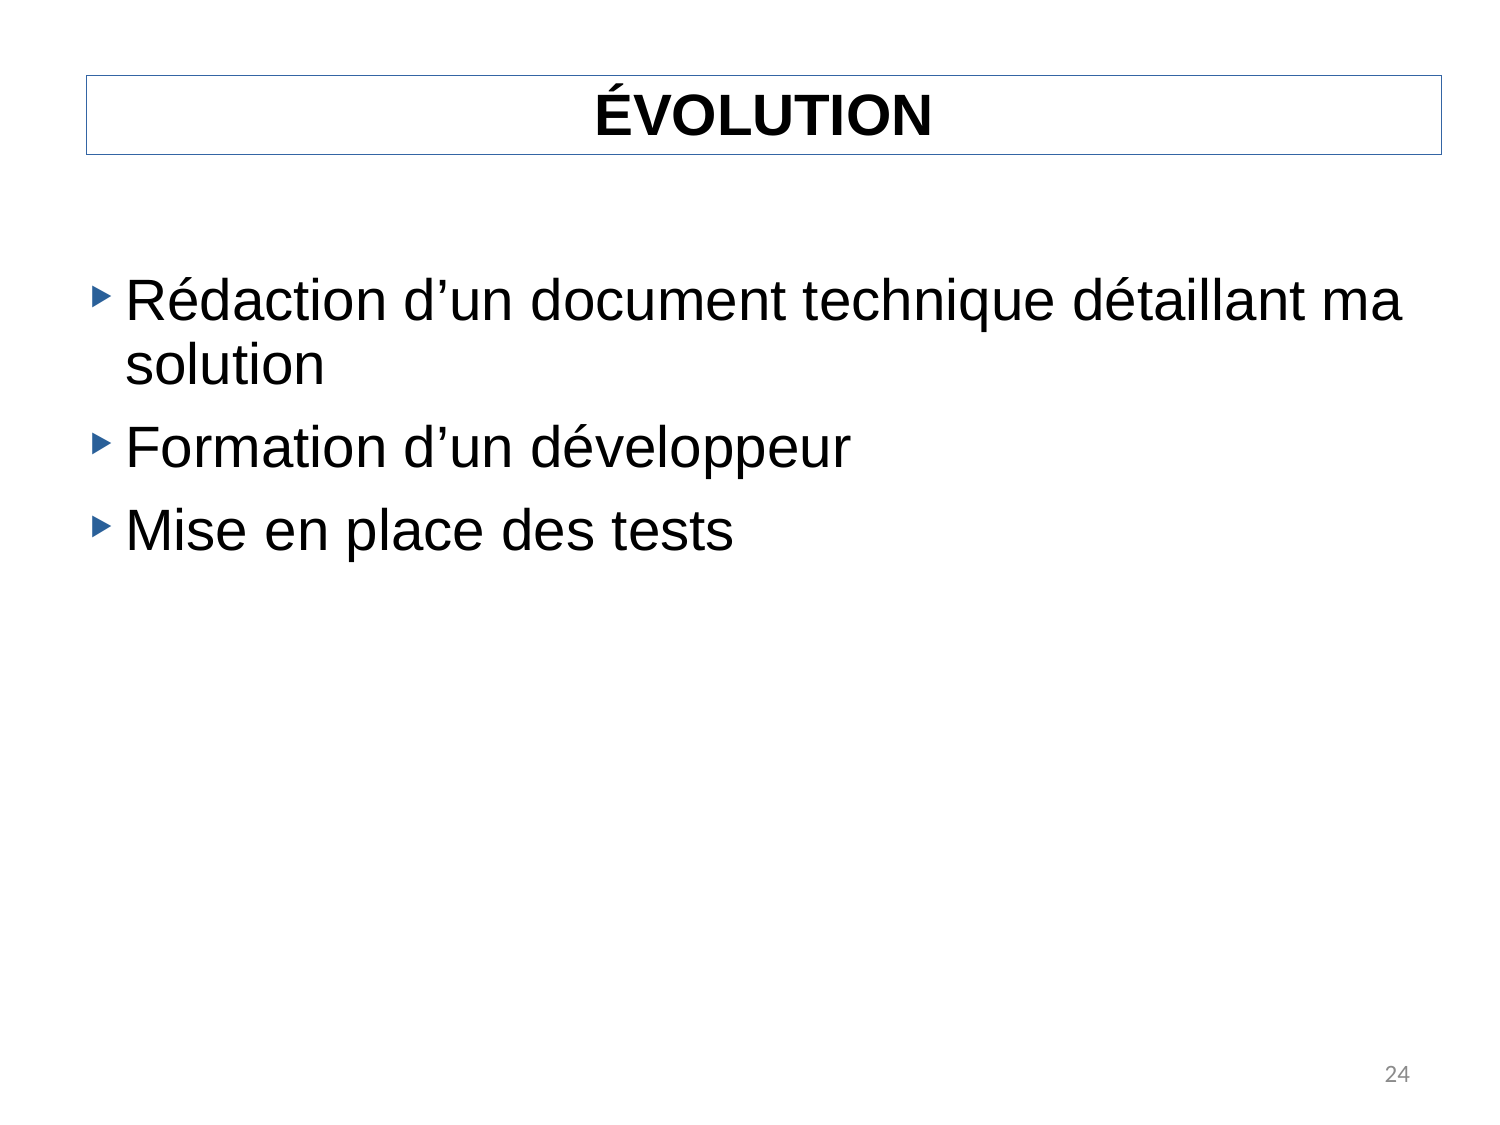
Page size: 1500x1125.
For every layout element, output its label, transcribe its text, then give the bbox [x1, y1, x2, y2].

text_box Rédaction d’un document technique détaillant ma solution Formation d’un développeur Mise en place des tests [75, 177, 1430, 1017]
text_box ÉVOLUTION [86, 75, 1442, 155]
